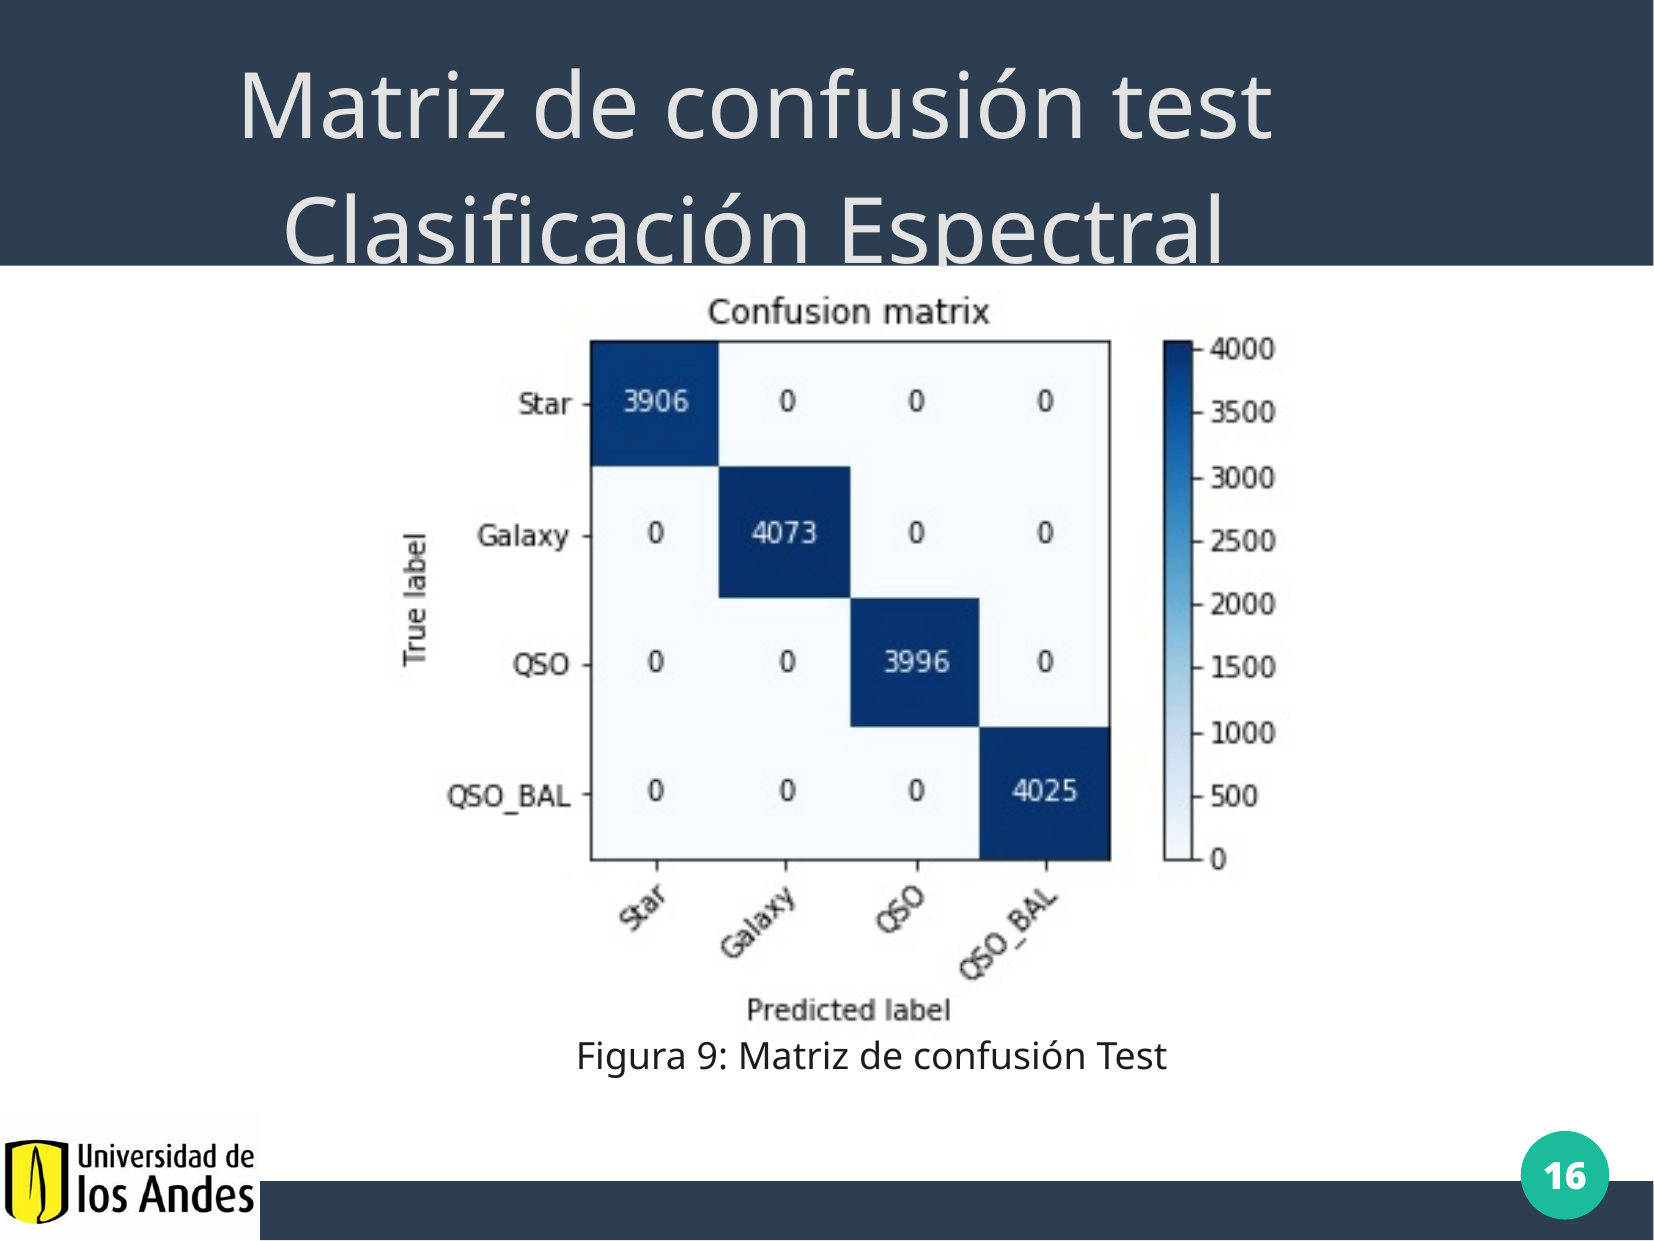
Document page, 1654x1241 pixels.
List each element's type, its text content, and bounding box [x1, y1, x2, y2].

text_box Figura 9: Matriz de confusión Test [561, 1022, 1241, 1081]
picture [376, 267, 1294, 1045]
picture [0, 1116, 260, 1241]
title Matriz de confusión test Clasificación Espectral [115, 40, 1651, 198]
